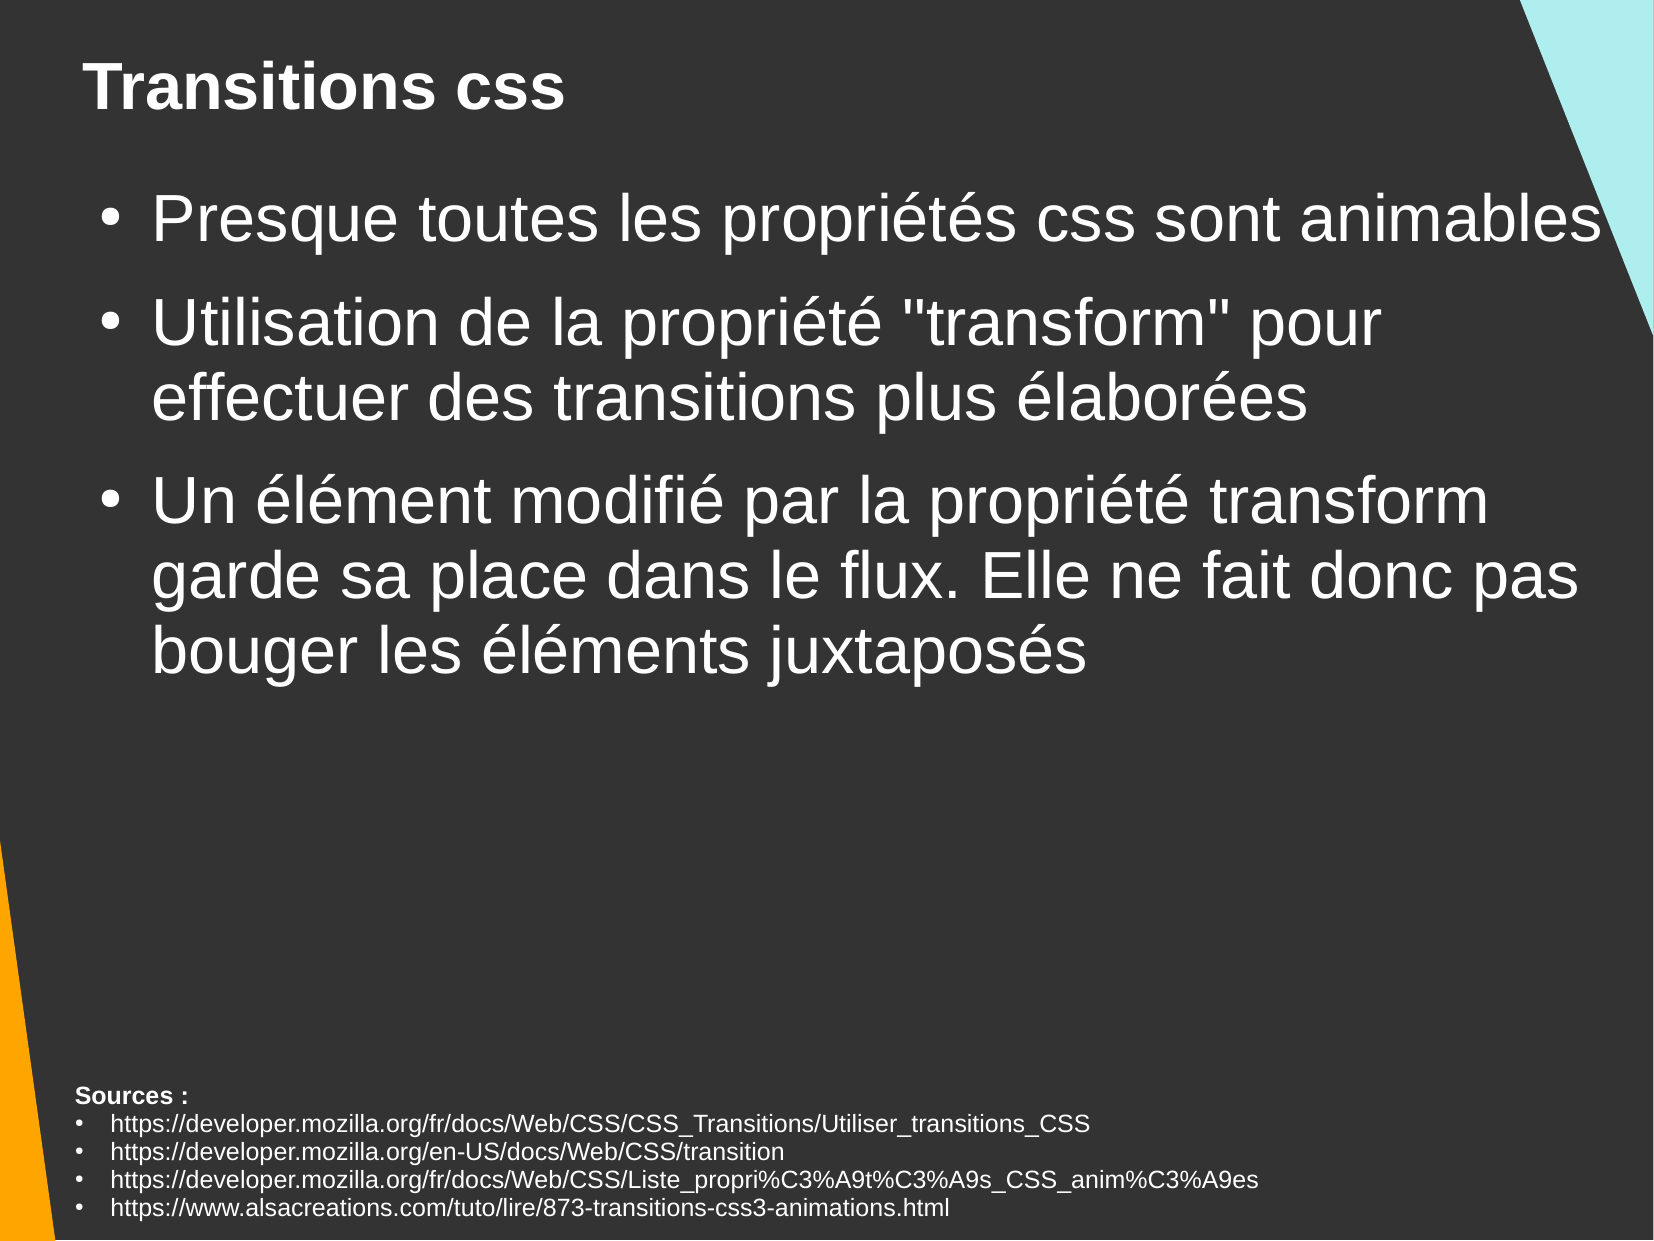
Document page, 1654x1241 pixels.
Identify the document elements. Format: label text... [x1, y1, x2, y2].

text_box [0, 840, 56, 1241]
title Transitions css [82, 49, 1571, 152]
text_box Sources : https://developer.mozilla.org/fr/docs/Web/CSS/CSS_Transitions/Utiliser_transitions_CSS https://developer.mozilla.org/en-US/docs/Web/CSS/transition https://developer.mozilla.org/fr/docs/Web/CSS/Liste_propri%C3%A9t%C3%A9s_CSS_anim%C3%A9es https://www.alsacreations.com/tuto/lire/873-transitions-css3-animations.html [60, 1074, 1546, 1241]
text_box [1519, 0, 1654, 338]
list Presque toutes les propriétés css sont animables Utilisation de la propriété "transform" pour effectuer des transitions plus élaborées Un élément modifié par la propriété transform garde sa place dans le flux. Elle ne fait donc pas bouger les éléments juxtaposés [80, 180, 1630, 993]
